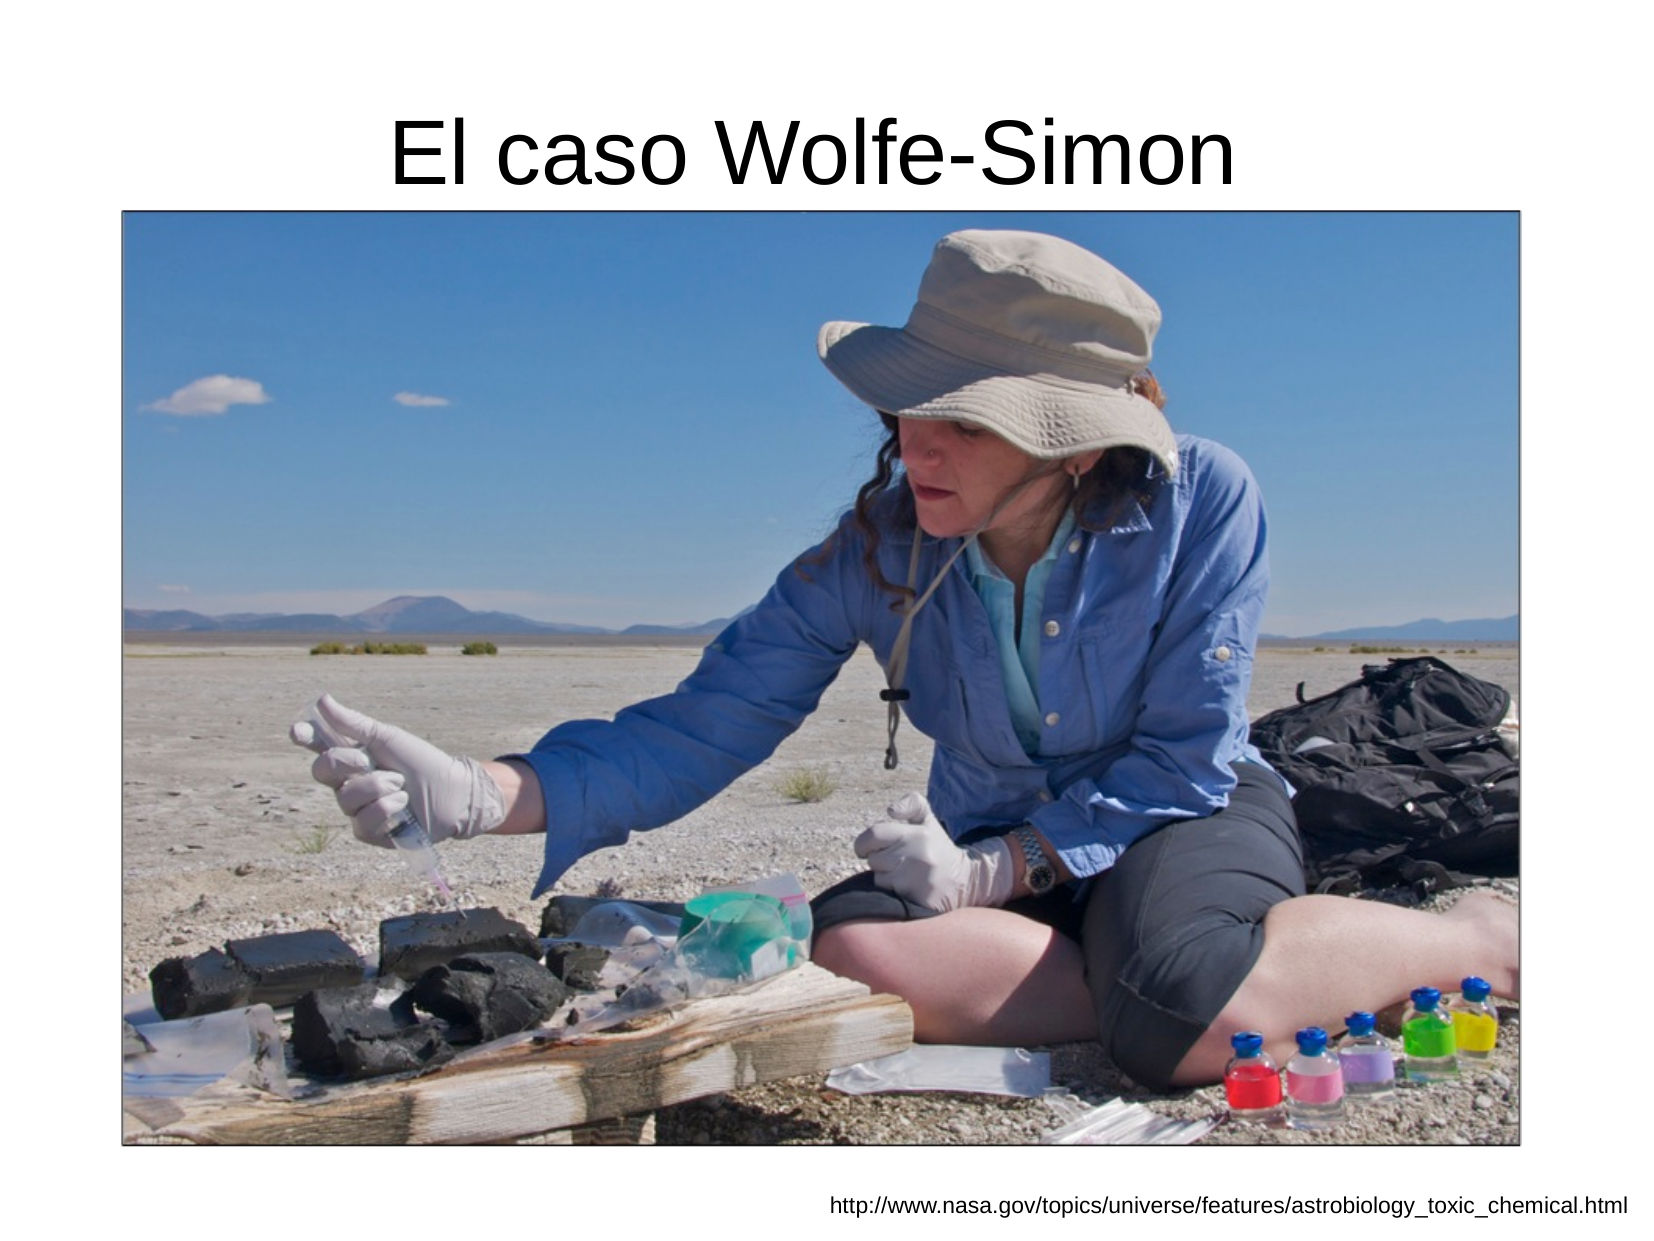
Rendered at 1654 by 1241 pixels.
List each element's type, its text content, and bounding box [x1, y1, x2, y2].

picture [120, 209, 1522, 1148]
text_box http://www.nasa.gov/topics/universe/features/astrobiology_toxic_chemical.html [815, 1185, 1654, 1241]
title El caso Wolfe-Simon [82, 49, 1571, 257]
